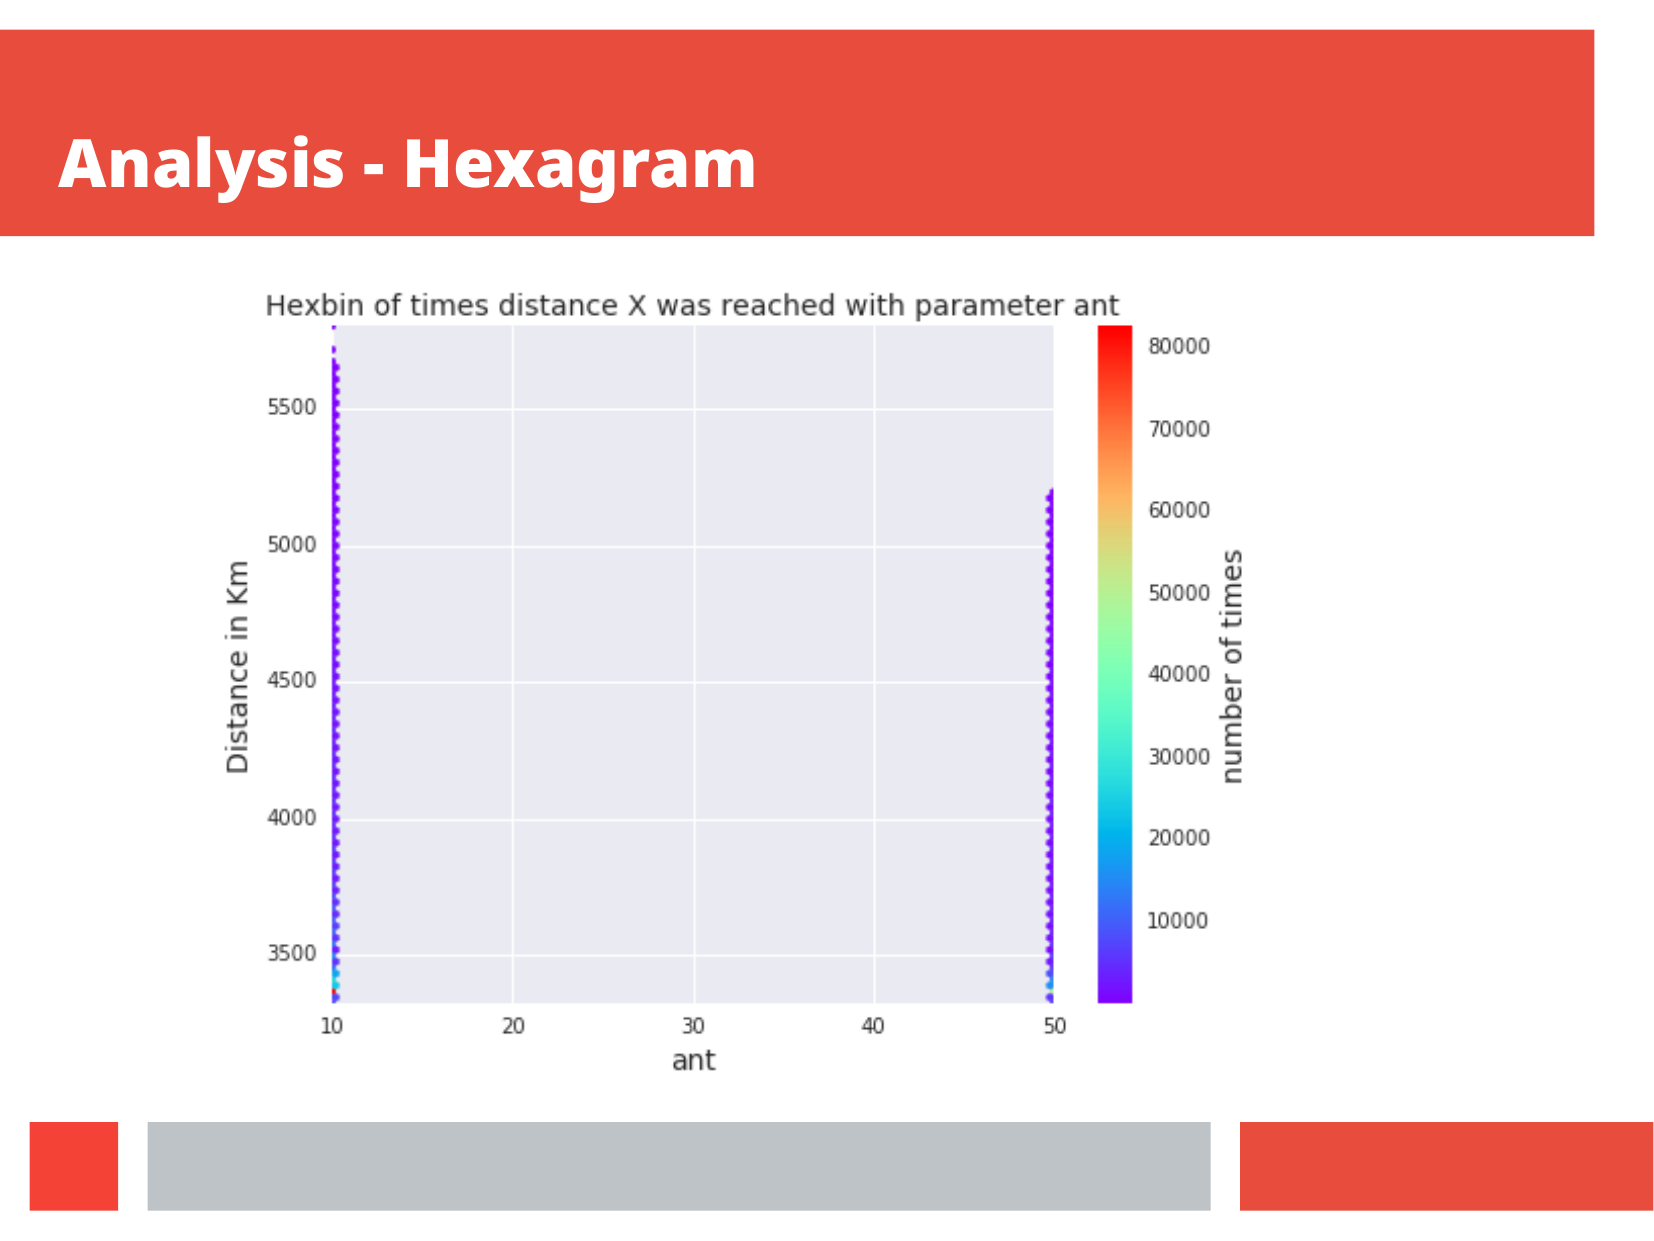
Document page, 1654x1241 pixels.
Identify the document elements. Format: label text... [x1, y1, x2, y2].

picture [187, 239, 1351, 1113]
title Analysis - Hexagram [59, 59, 1595, 207]
